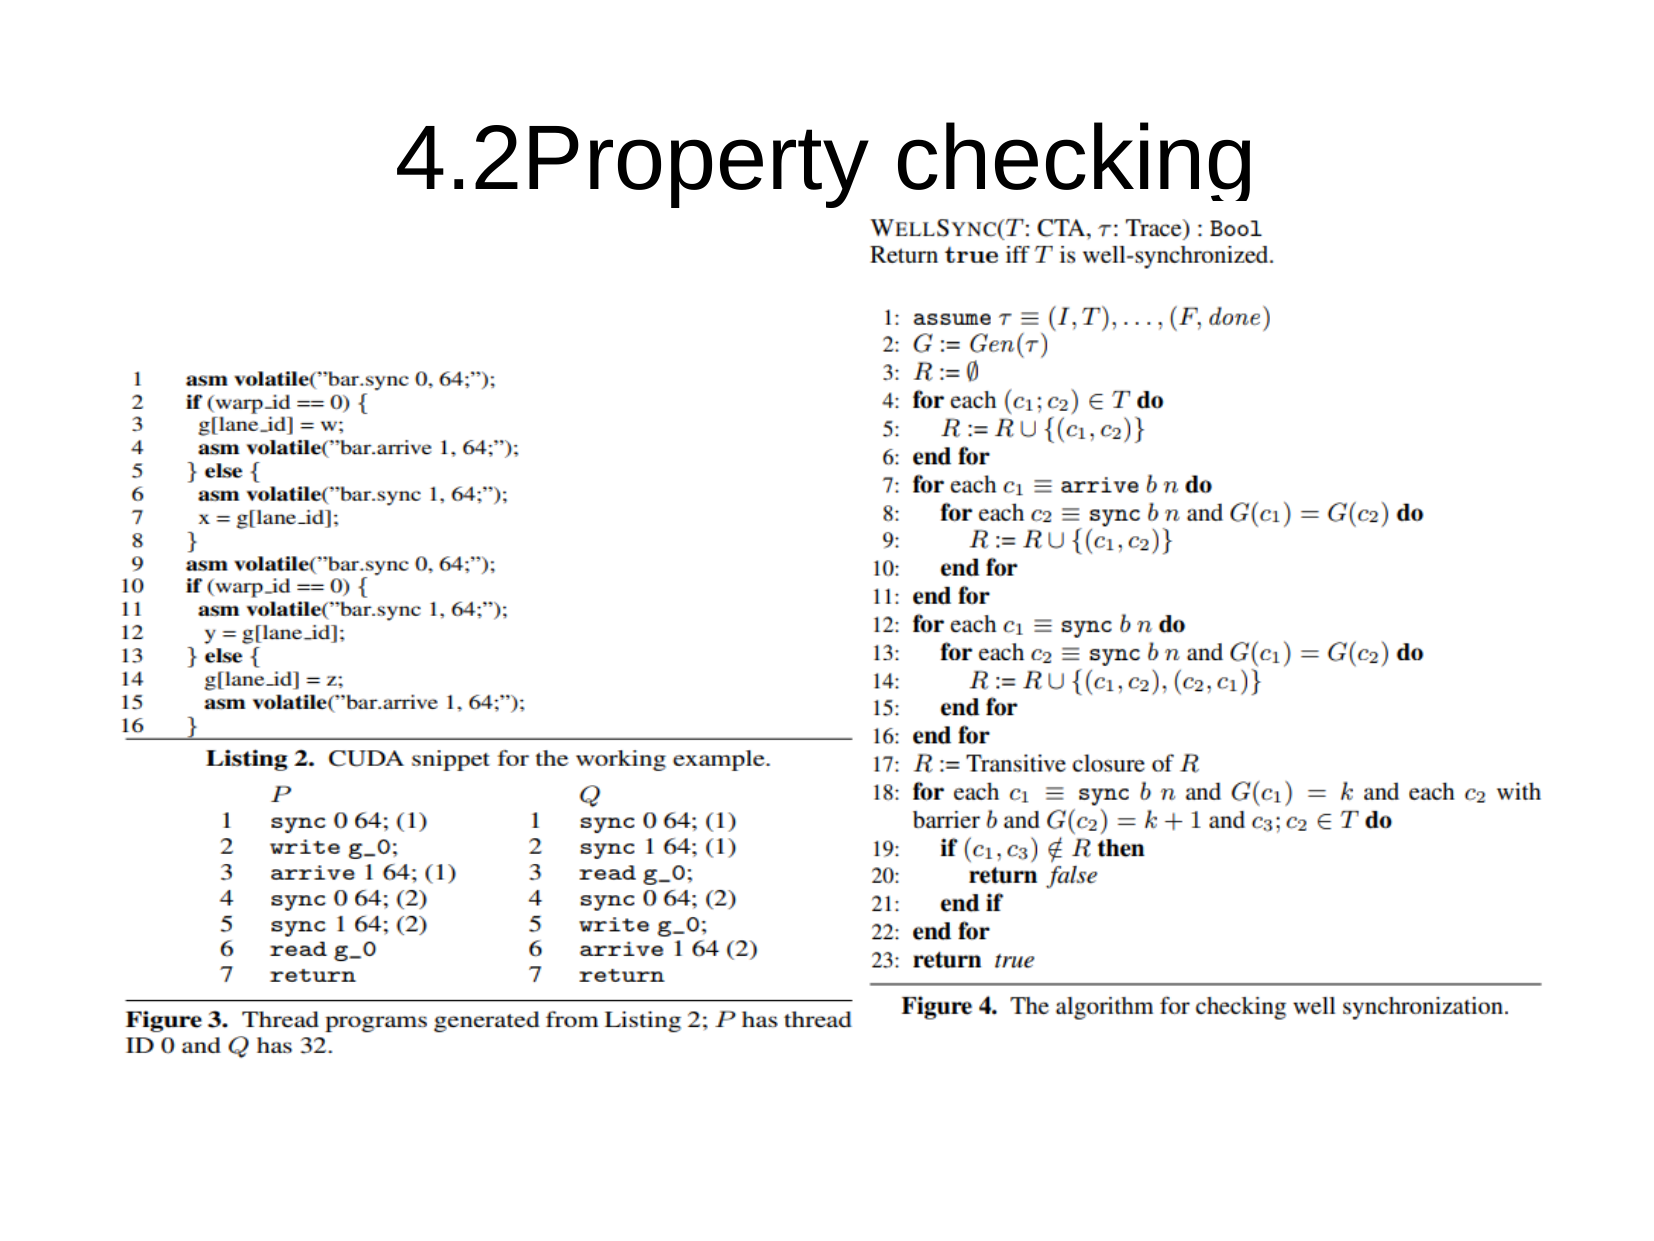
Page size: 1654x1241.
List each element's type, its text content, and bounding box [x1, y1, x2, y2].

picture [113, 201, 1590, 1066]
title 4.2Property checking [82, 49, 1571, 257]
